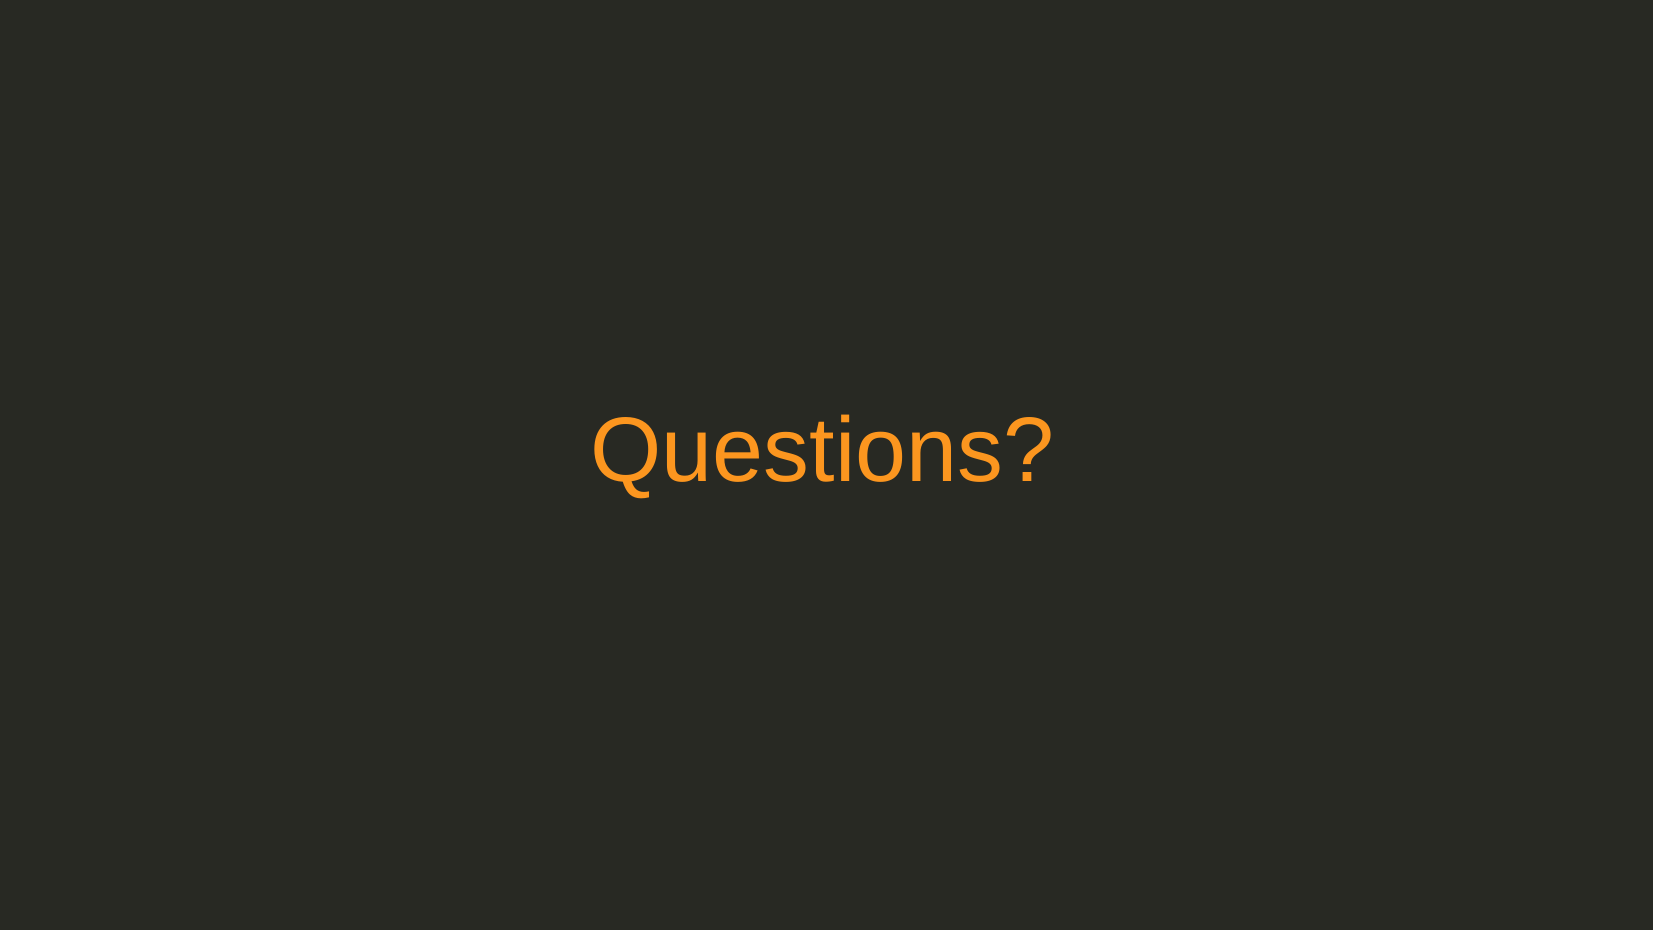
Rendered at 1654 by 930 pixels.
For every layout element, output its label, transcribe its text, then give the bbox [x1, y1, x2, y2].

subtitle Questions? [75, 75, 1571, 826]
